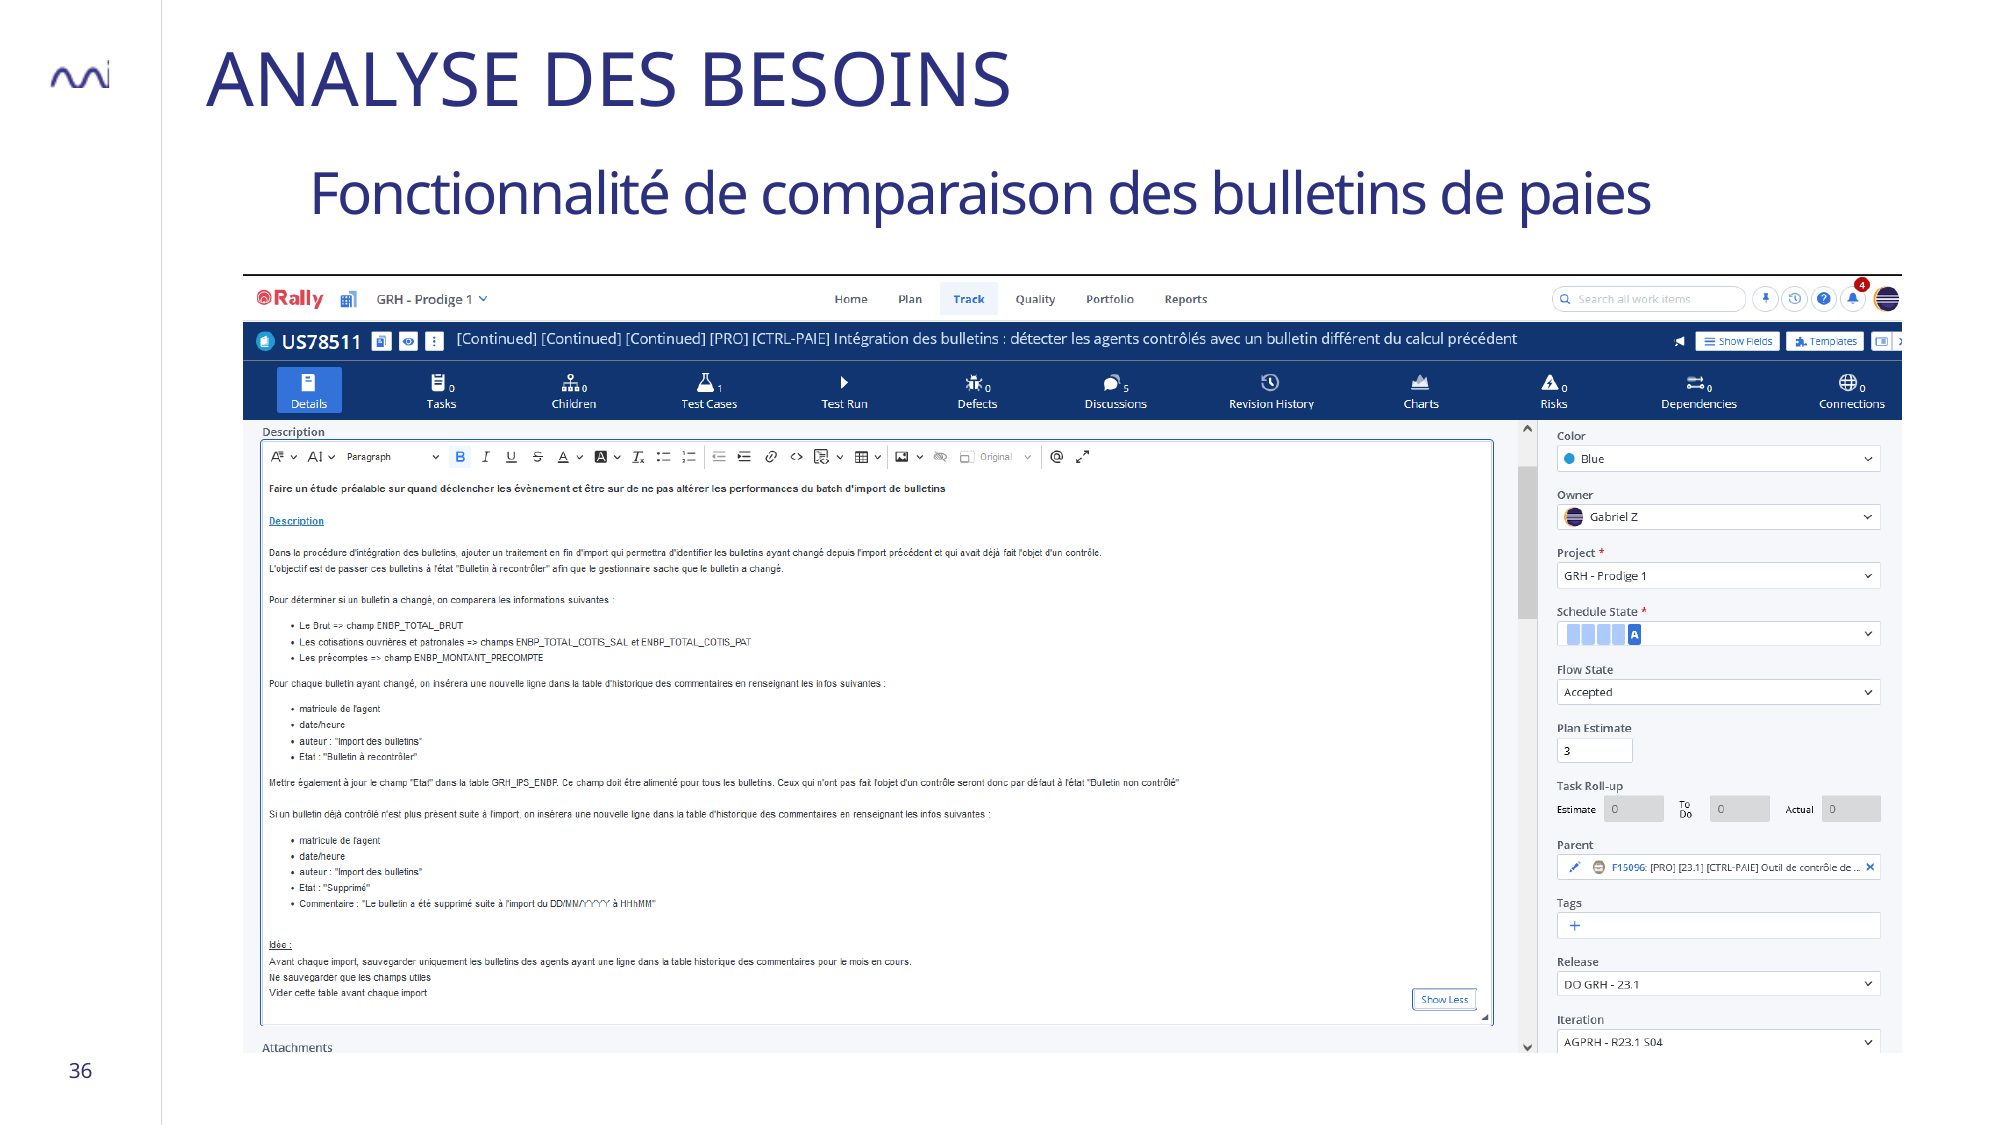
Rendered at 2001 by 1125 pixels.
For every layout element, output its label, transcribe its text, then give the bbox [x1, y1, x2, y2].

text_box Fonctionnalité de comparaison des bulletins de paies [294, 161, 1685, 252]
text_box 36 [38, 1052, 123, 1091]
text_box ANALYSE DES BESOINS [191, 23, 1192, 130]
picture [243, 274, 1902, 1053]
